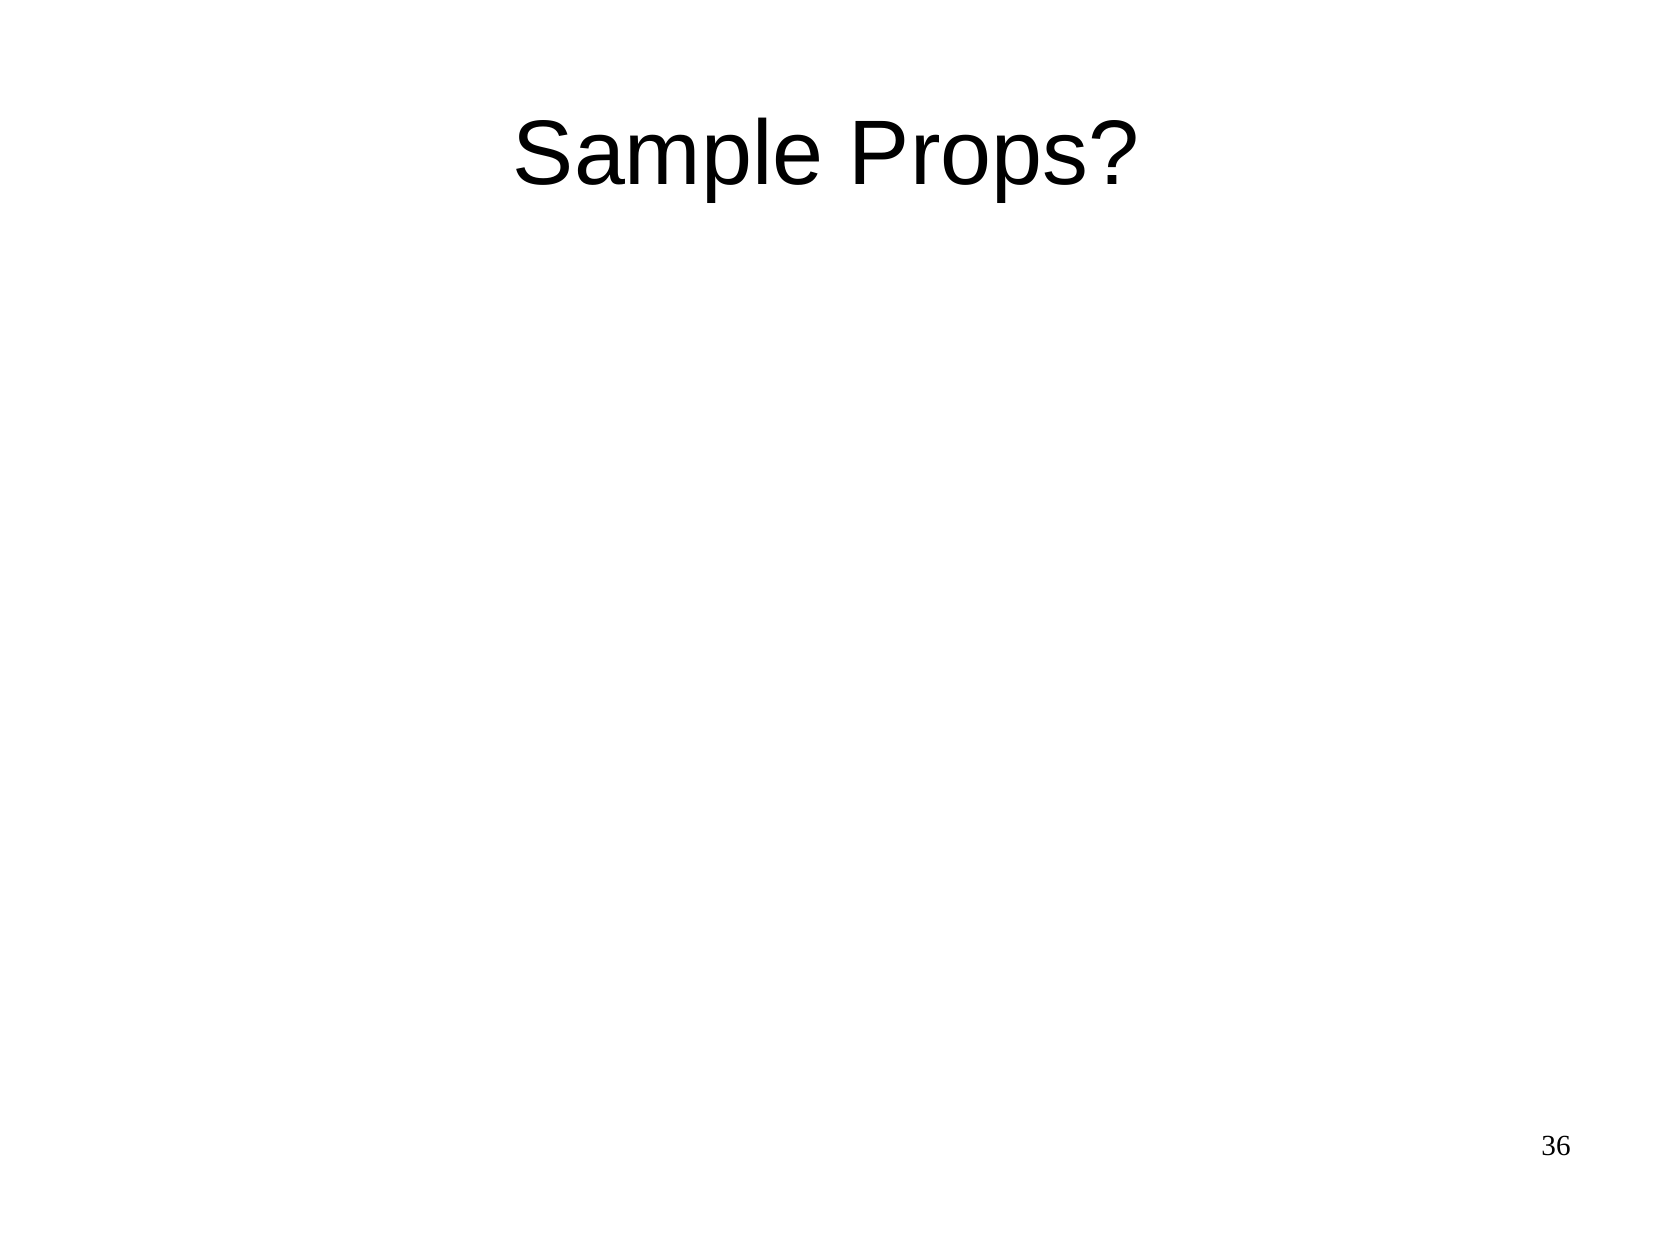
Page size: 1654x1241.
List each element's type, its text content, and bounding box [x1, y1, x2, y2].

title Sample Props? [82, 49, 1571, 257]
